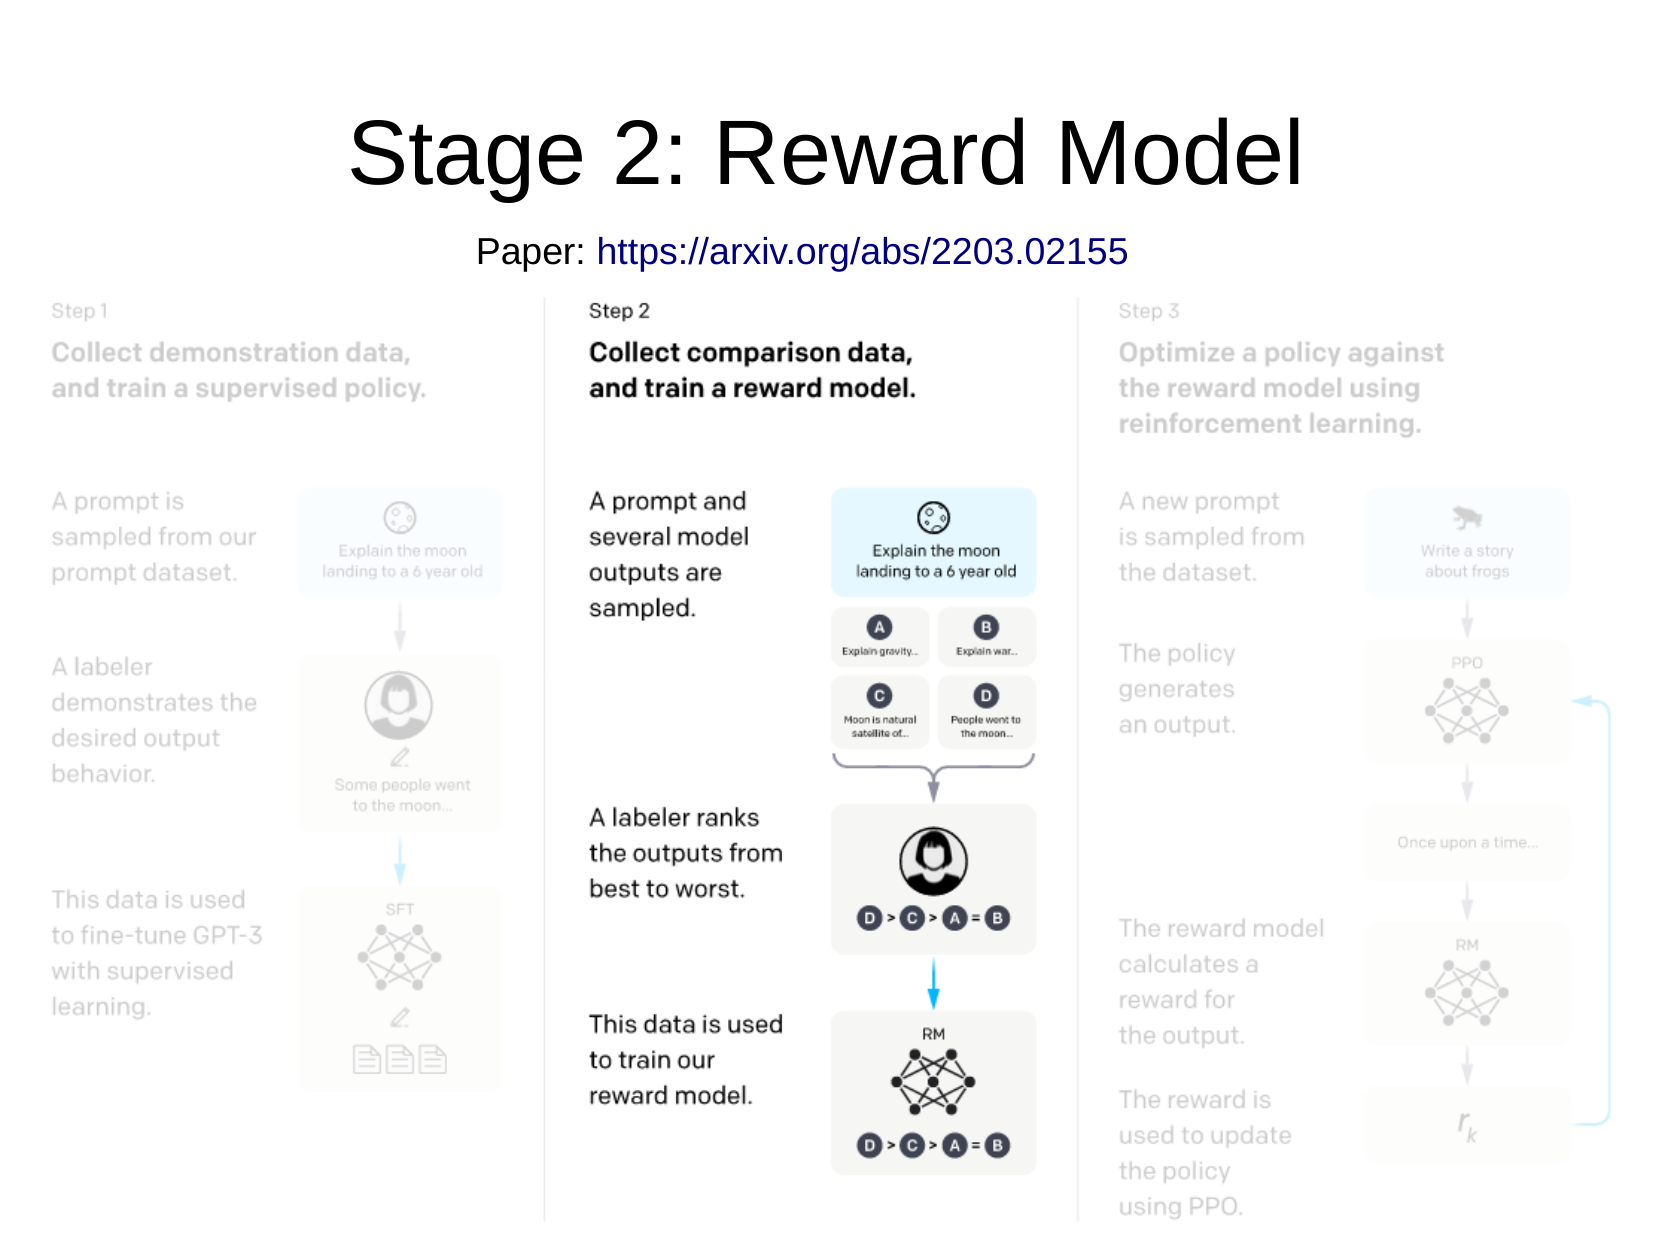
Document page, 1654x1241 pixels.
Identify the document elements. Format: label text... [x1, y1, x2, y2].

text_box Paper: https://arxiv.org/abs/2203.02155 [461, 223, 1216, 322]
text_box [1102, 268, 1637, 1241]
text_box [0, 268, 515, 1241]
title Stage 2: Reward Model [82, 49, 1571, 257]
picture [515, 322, 1102, 1241]
